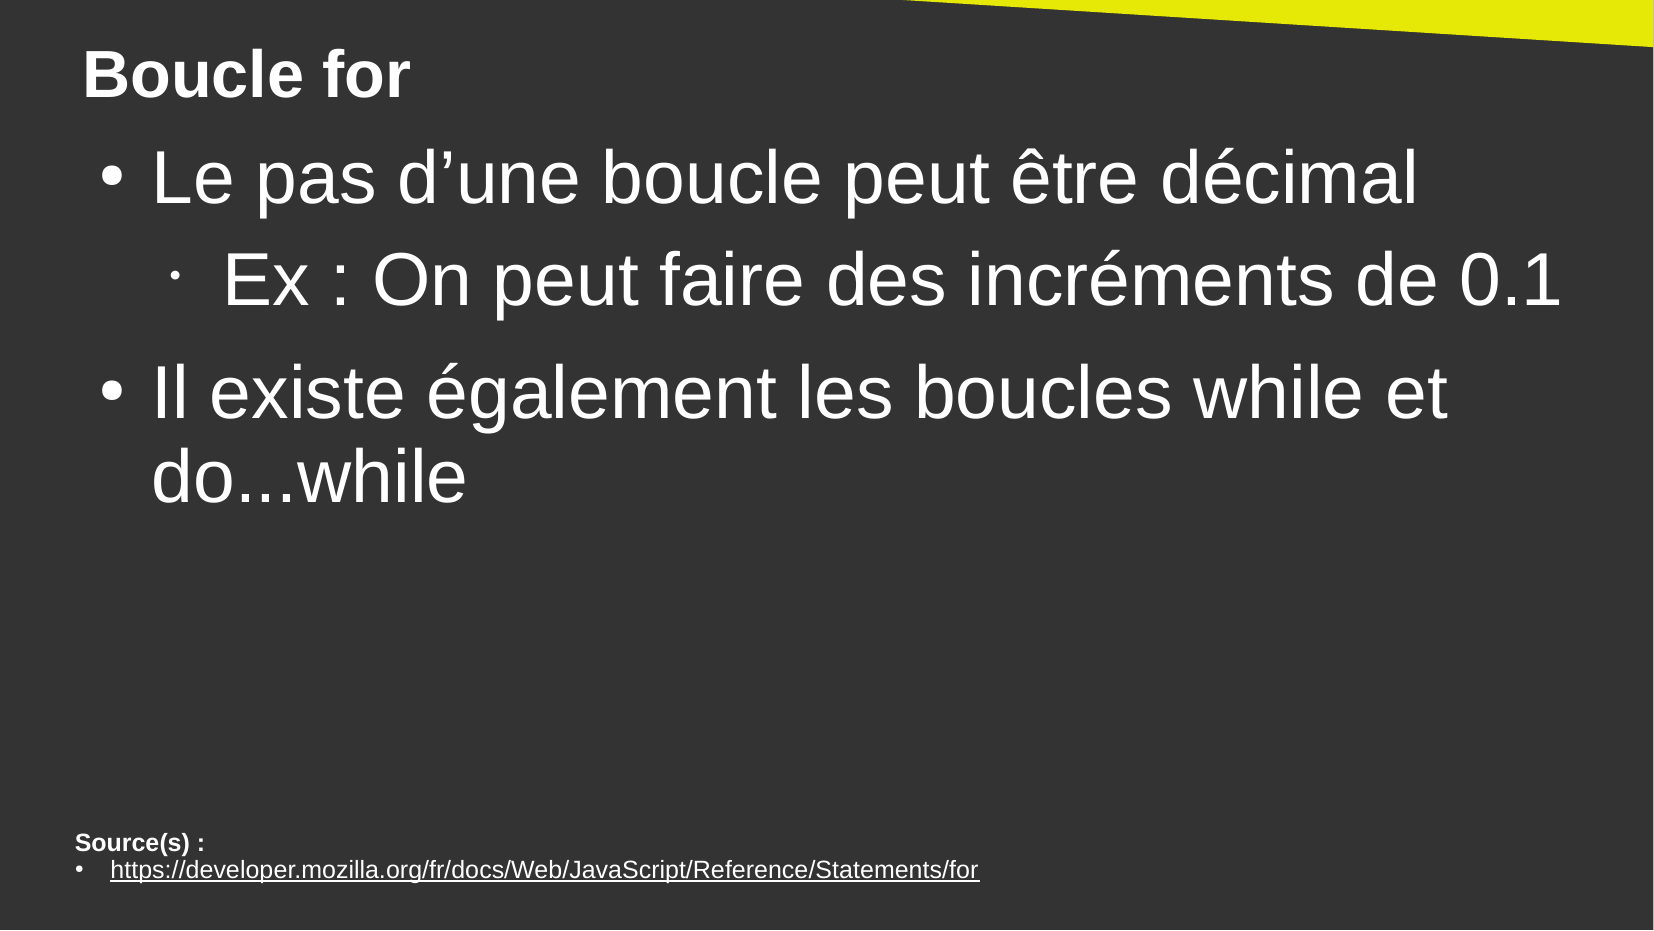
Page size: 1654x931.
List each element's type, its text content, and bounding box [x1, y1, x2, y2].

list Le pas d’une boucle peut être décimal Ex : On peut faire des incréments de 0.1 Il existe également les boucles while et do...while [80, 135, 1620, 745]
title Boucle for [82, 37, 1571, 114]
text_box [903, 0, 1654, 48]
text_box Source(s) : https://developer.mozilla.org/fr/docs/Web/JavaScript/Reference/Statements/for [60, 820, 1583, 892]
